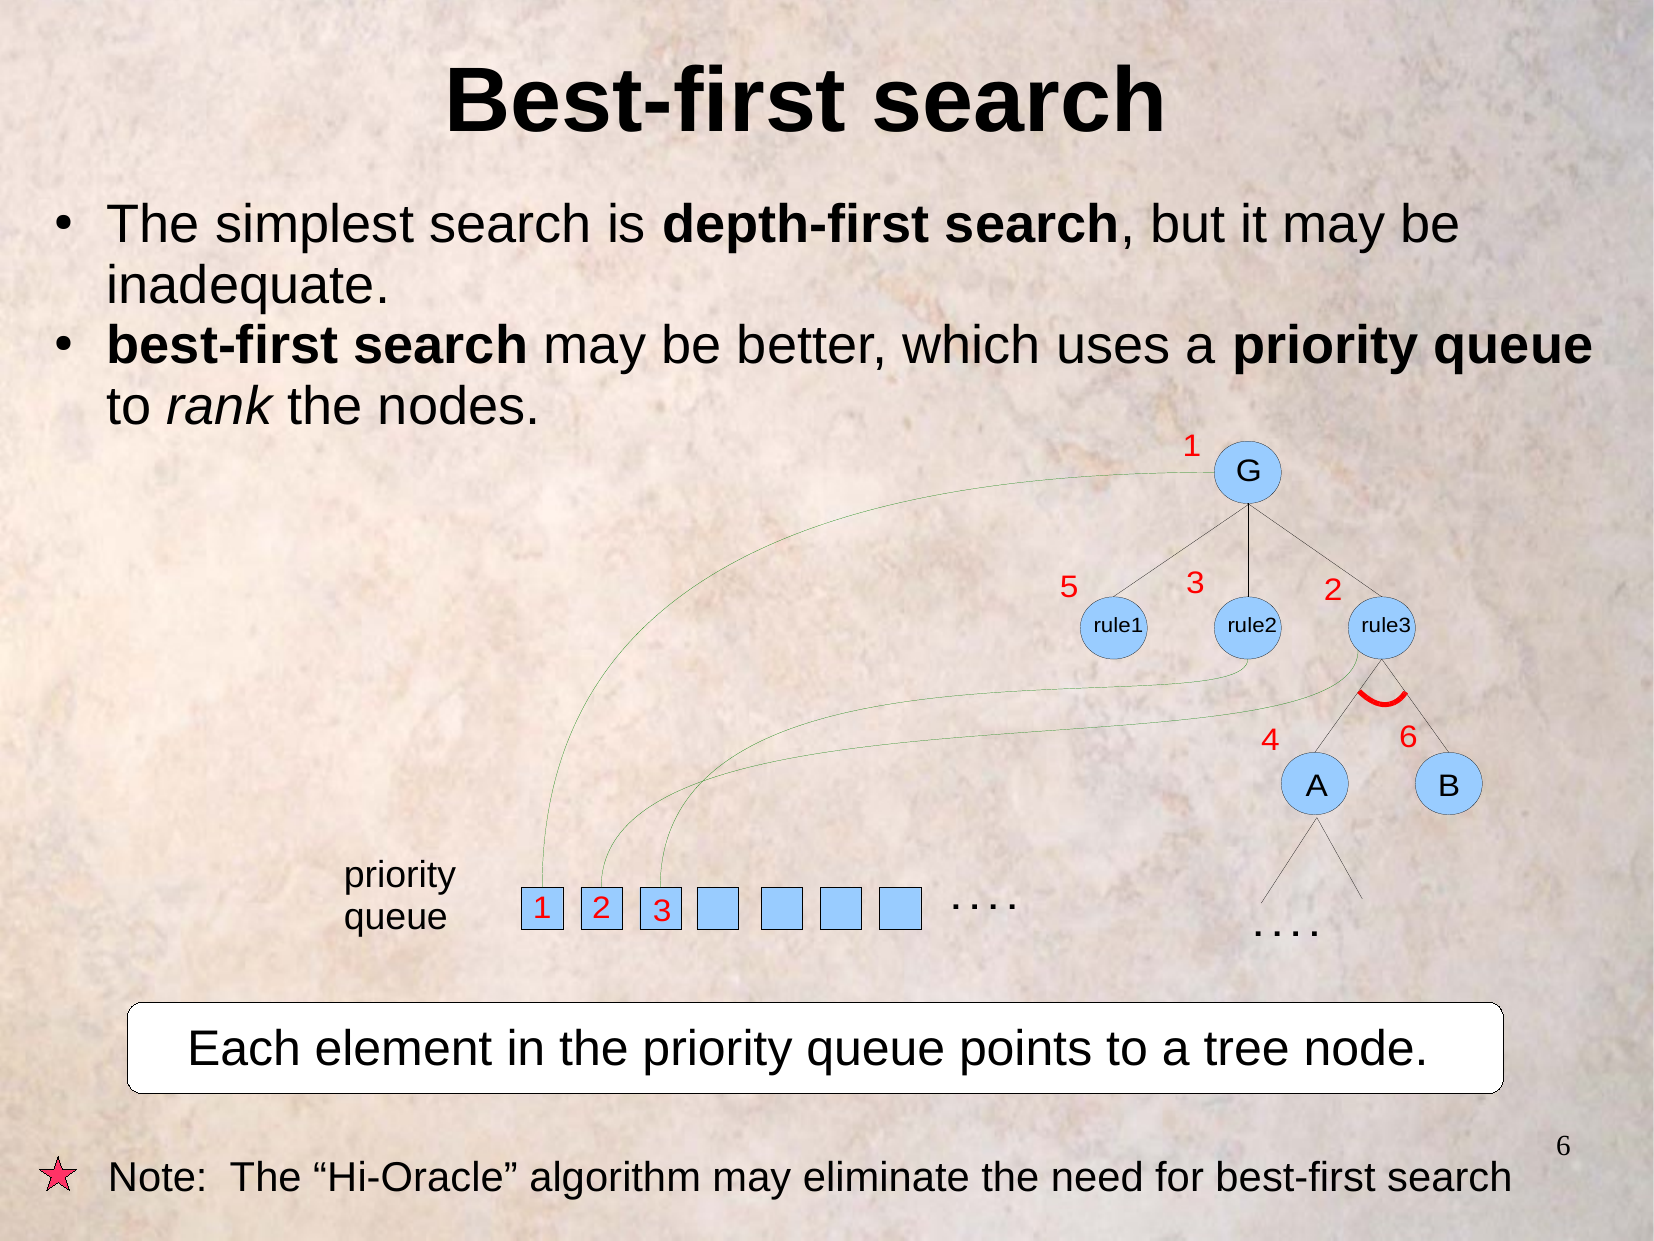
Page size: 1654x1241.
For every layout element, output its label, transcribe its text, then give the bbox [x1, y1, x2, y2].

text_box priority queue [329, 846, 477, 946]
text_box Each element in the priority queue points to a tree node. [127, 1002, 1504, 1094]
text_box [39, 1156, 77, 1191]
picture [0, 0, 1654, 1241]
chart [394, 447, 1600, 1006]
text_box Best-first search [429, 41, 1238, 159]
text_box The simplest search is depth-first search, but it may be inadequate. best-first search may be better, which uses a priority queue to rank the nodes. [39, 186, 1609, 447]
text_box Note: The “Hi-Oracle” algorithm may eliminate the need for best-first search [93, 1145, 1566, 1208]
